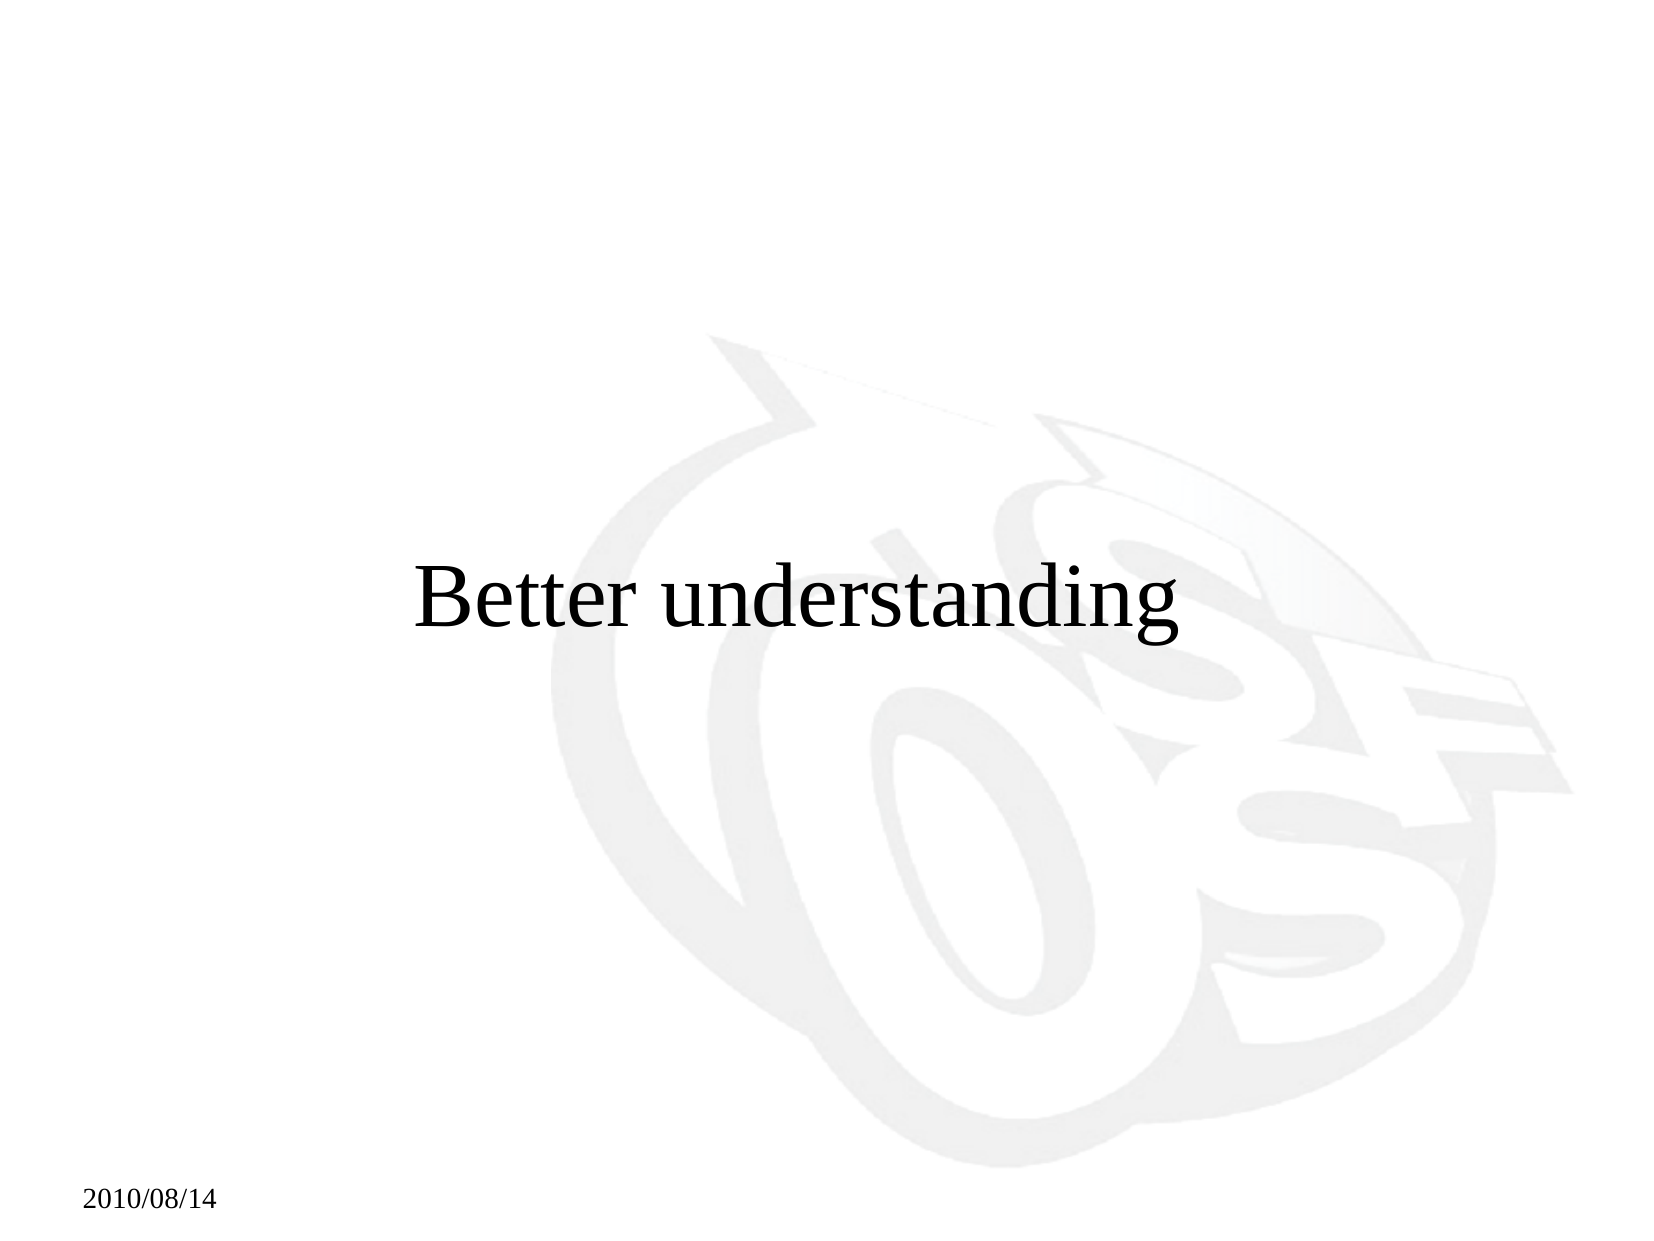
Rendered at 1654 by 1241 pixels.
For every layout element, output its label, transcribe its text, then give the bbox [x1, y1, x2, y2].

picture [551, 331, 1577, 1170]
title Better understanding [177, 431, 1418, 709]
